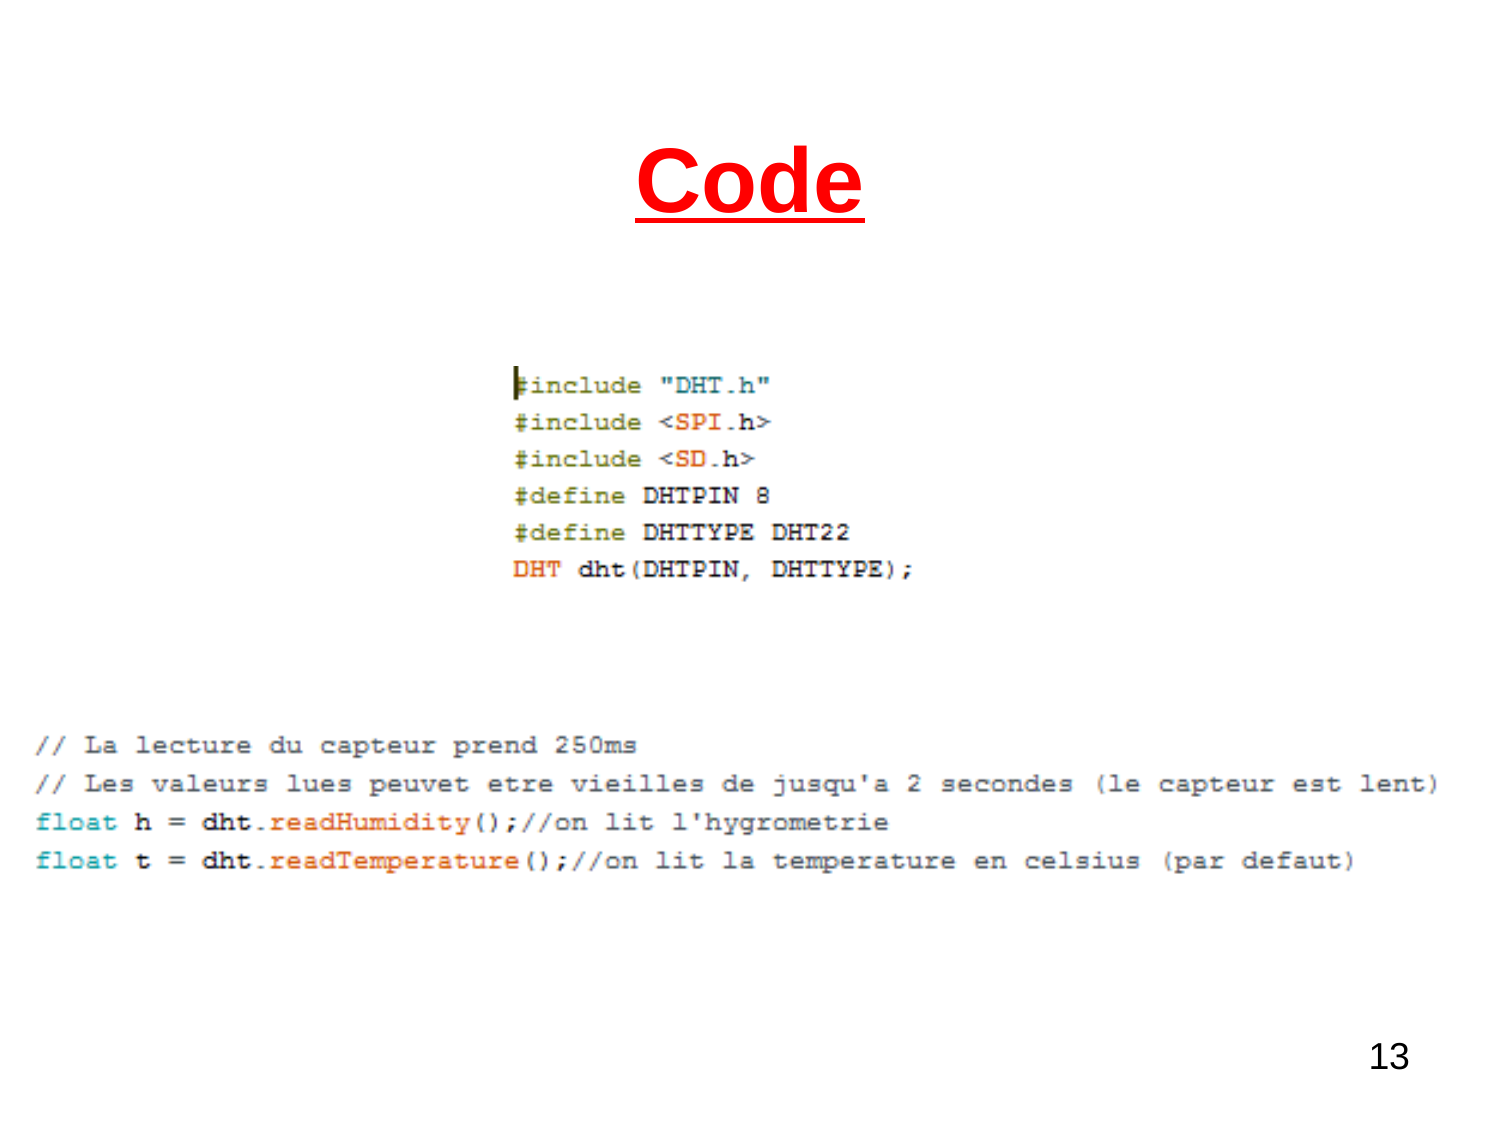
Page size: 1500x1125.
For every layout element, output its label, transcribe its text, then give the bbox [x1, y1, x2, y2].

text_box Code [0, 113, 1500, 239]
picture [11, 720, 1470, 910]
picture [496, 366, 928, 606]
